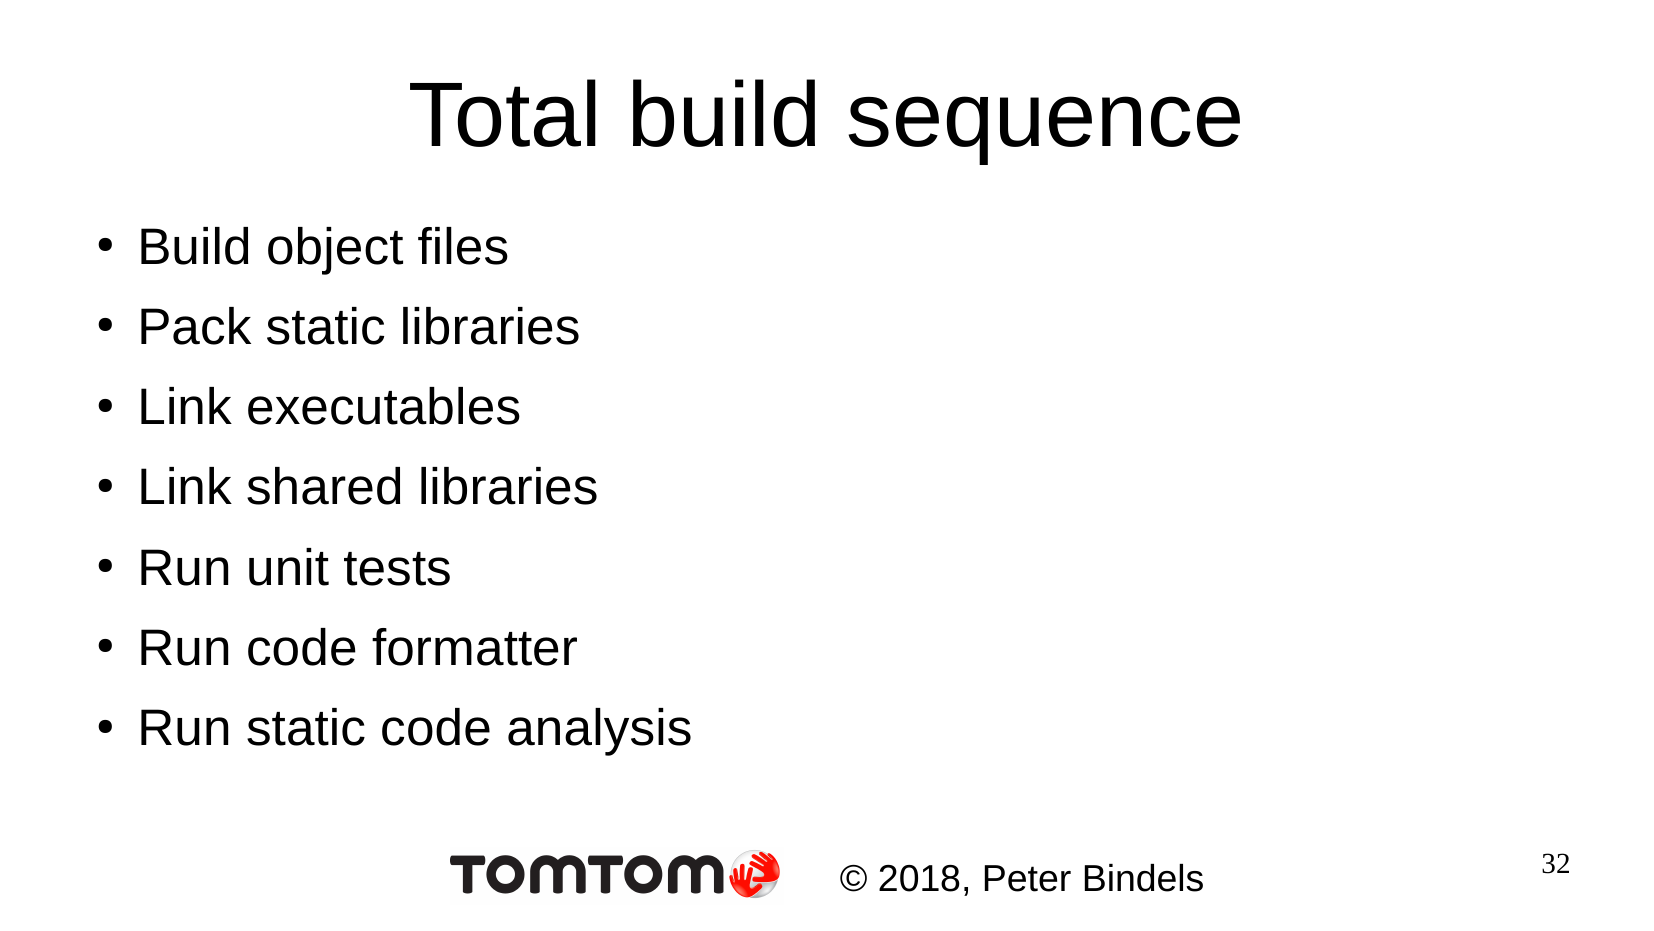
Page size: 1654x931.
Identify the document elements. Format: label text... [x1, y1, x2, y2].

list Build object files Pack static libraries Link executables Link shared libraries Run unit tests Run code formatter Run static code analysis [82, 217, 1571, 758]
picture [450, 847, 784, 905]
title Total build sequence [82, 28, 1571, 201]
